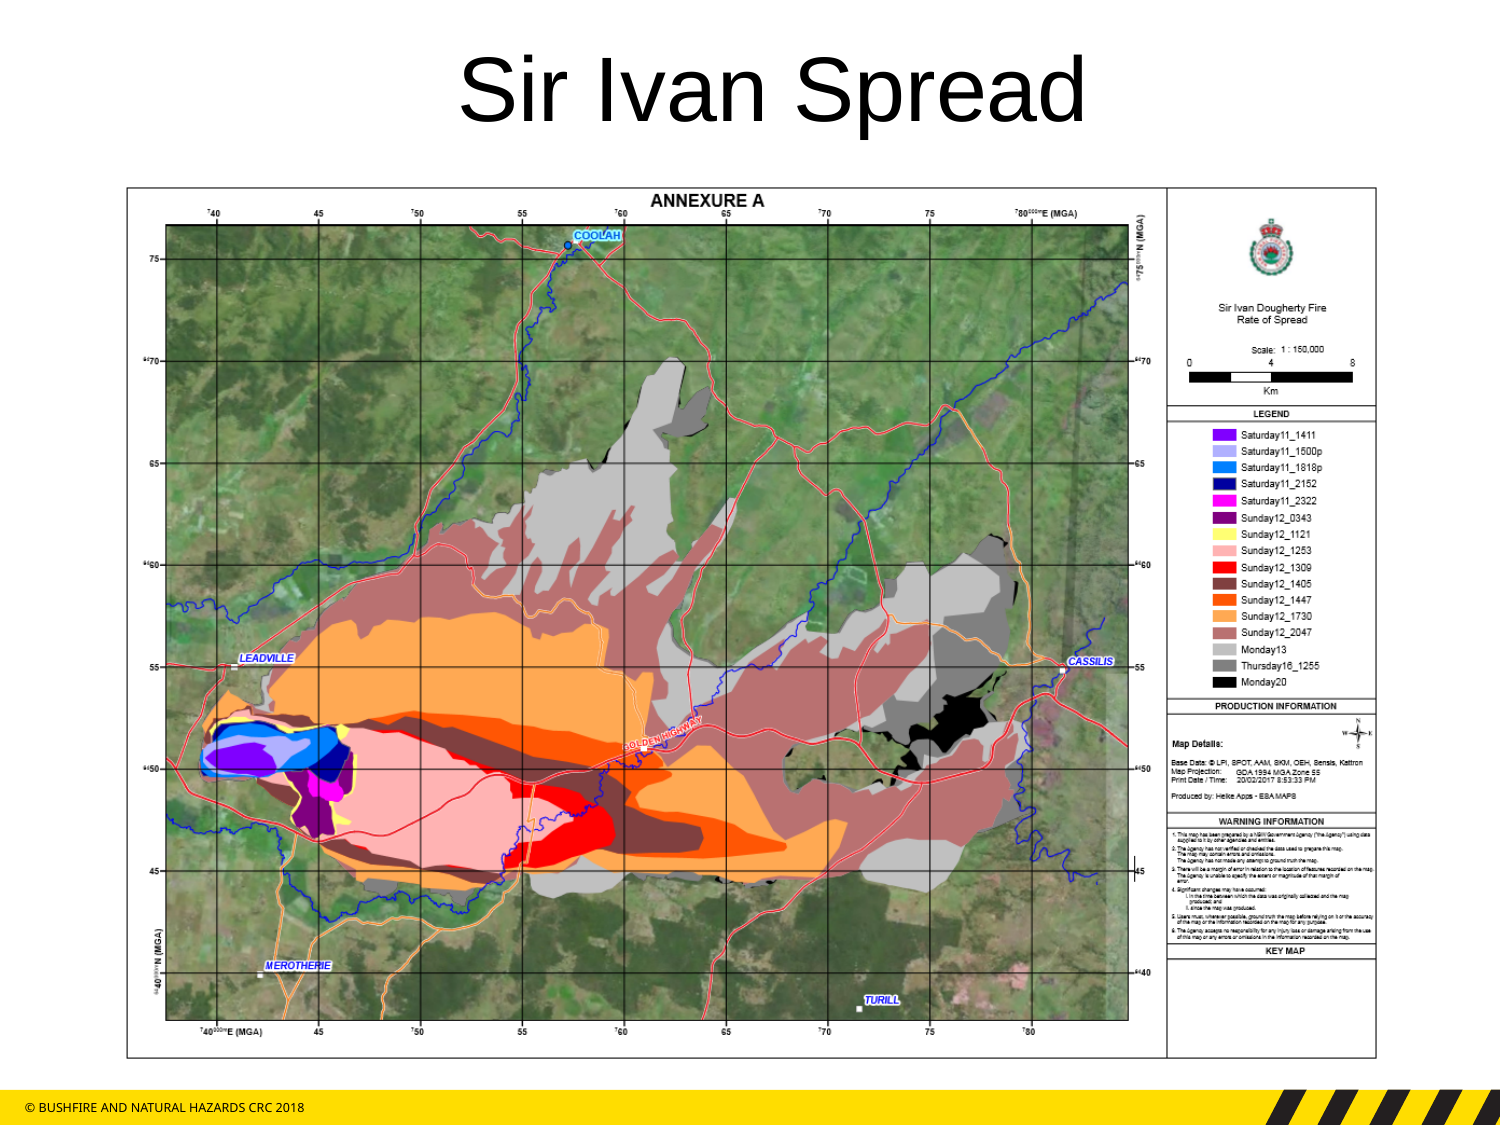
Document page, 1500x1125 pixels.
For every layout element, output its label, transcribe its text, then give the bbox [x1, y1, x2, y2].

text_box Sir Ivan Spread [454, 13, 1093, 166]
picture [118, 181, 1382, 1063]
